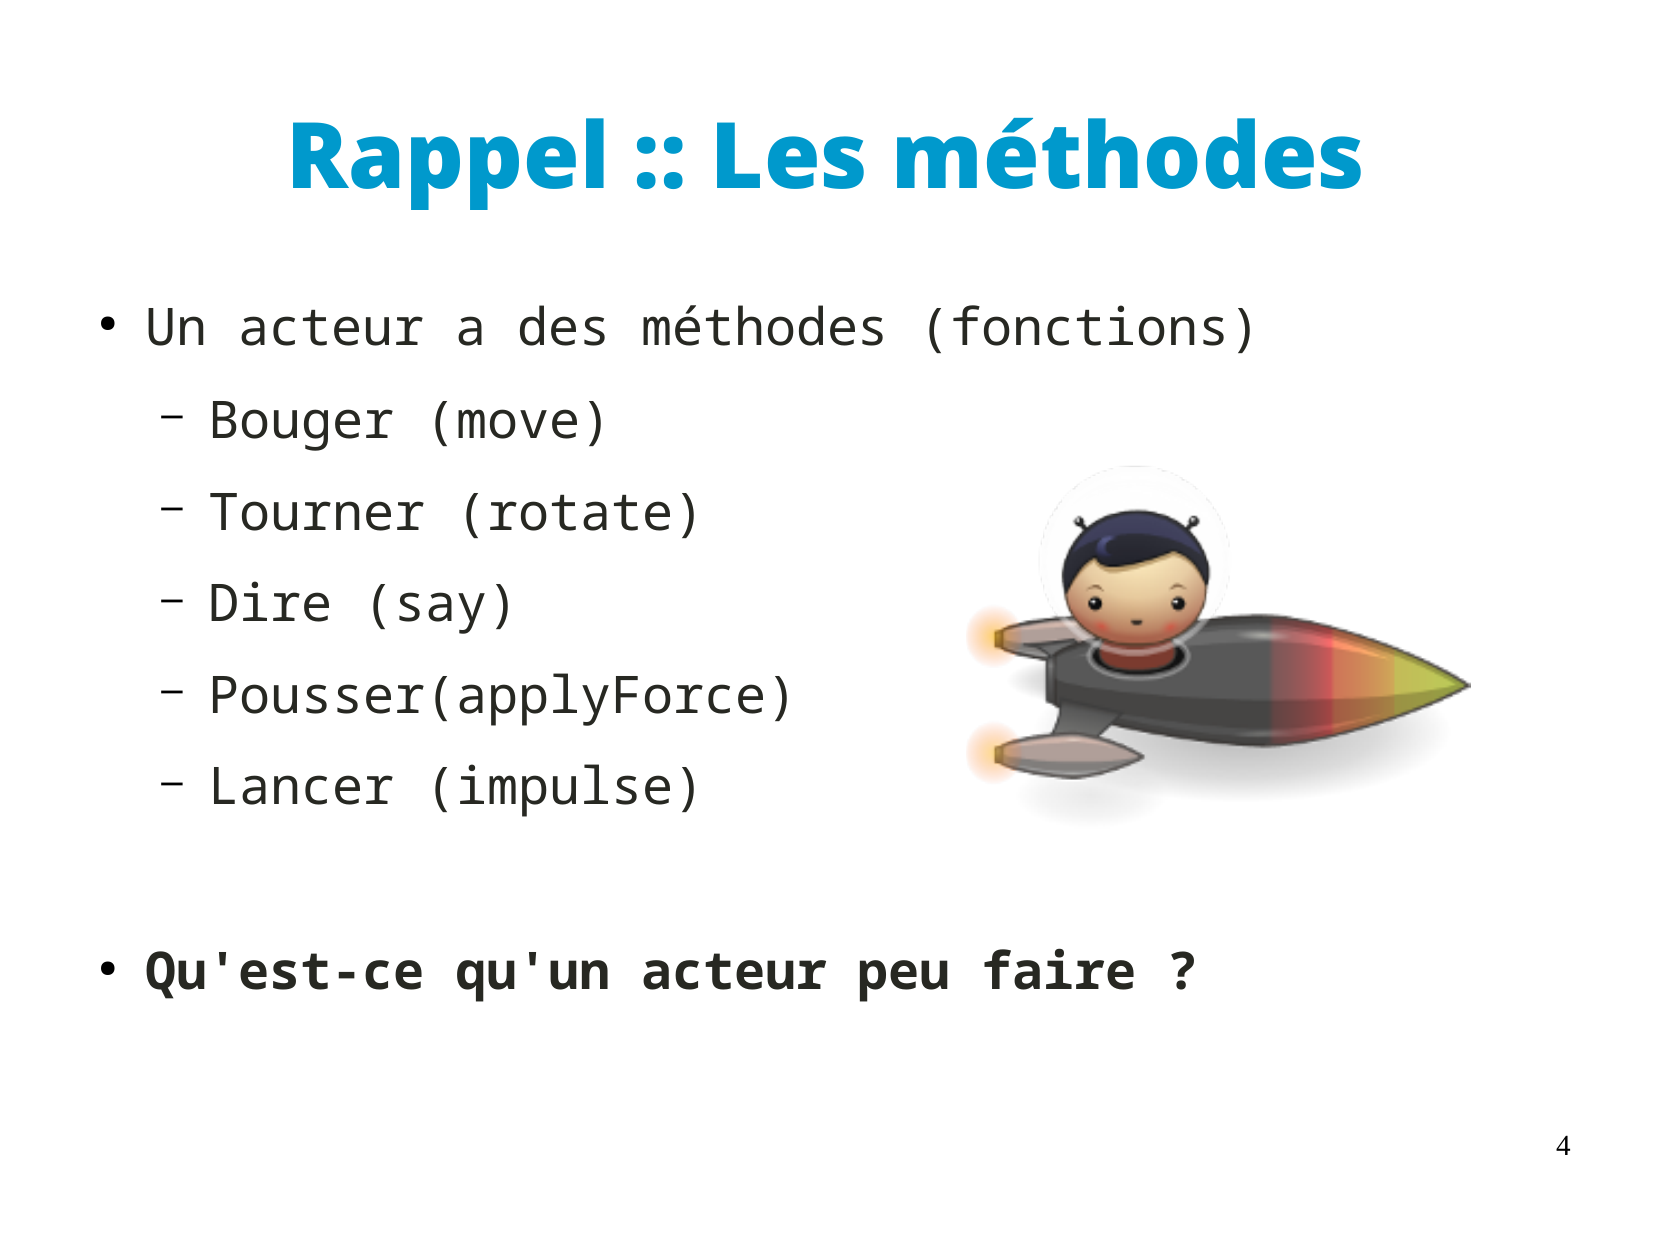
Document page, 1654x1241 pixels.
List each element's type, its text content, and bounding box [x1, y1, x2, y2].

title Rappel :: Les méthodes [82, 49, 1571, 257]
picture [966, 438, 1471, 829]
list Un acteur a des méthodes (fonctions) Bouger (move) Tourner (rotate) Dire (say) Pousser(applyForce) Lancer (impulse) Qu'est-ce qu'un acteur peu faire ? [82, 290, 1571, 1010]
